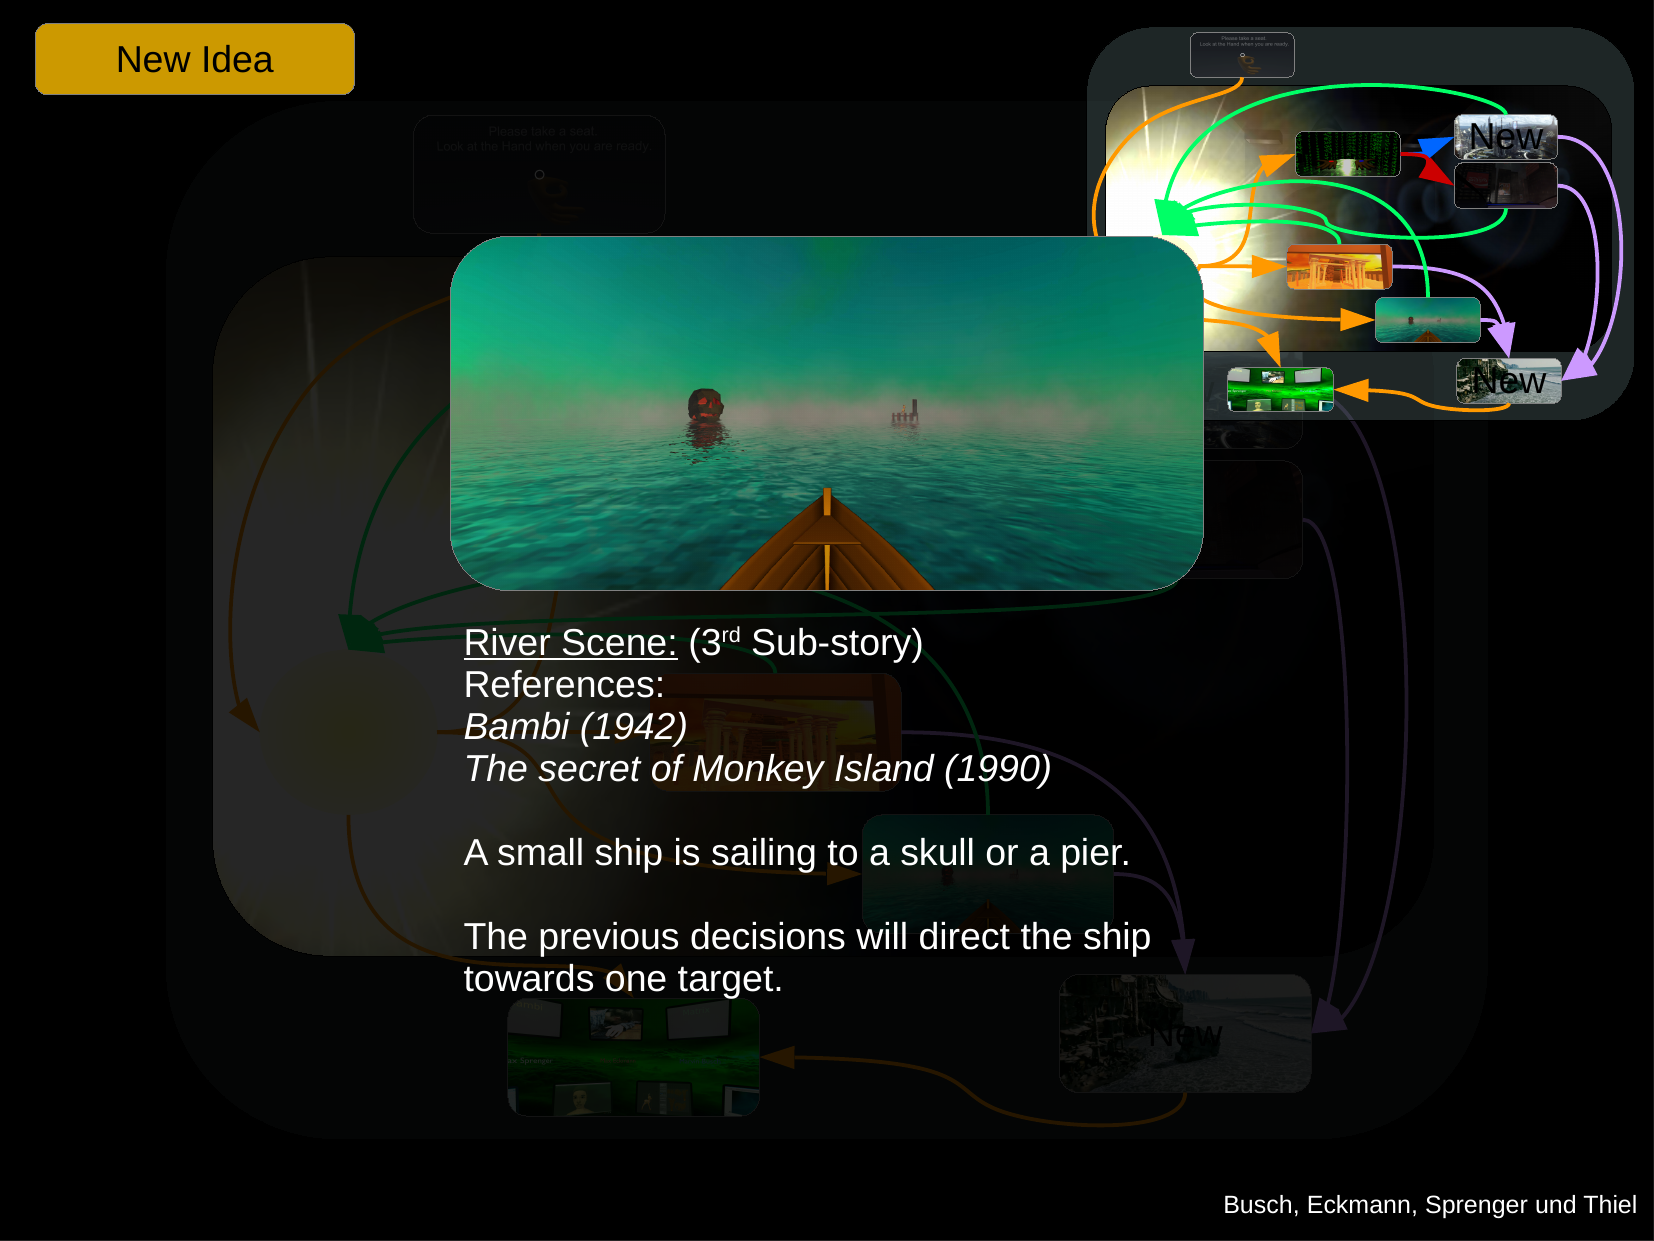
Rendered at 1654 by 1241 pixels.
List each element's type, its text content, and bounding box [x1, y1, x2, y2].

text_box [0, 0, 1654, 1241]
text_box River Scene: (3rd Sub-story) References: Bambi (1942) The secret of Monkey Island (1990) A small ship is sailing to a skull or a pier. The previous decisions will direct the ship towards one target. [448, 614, 1205, 1051]
text_box New Idea [35, 23, 355, 95]
text_box Busch, Eckmann, Sprenger und Thiel [1208, 1183, 1654, 1241]
text_box New [1454, 114, 1558, 160]
text_box New [1456, 358, 1562, 404]
